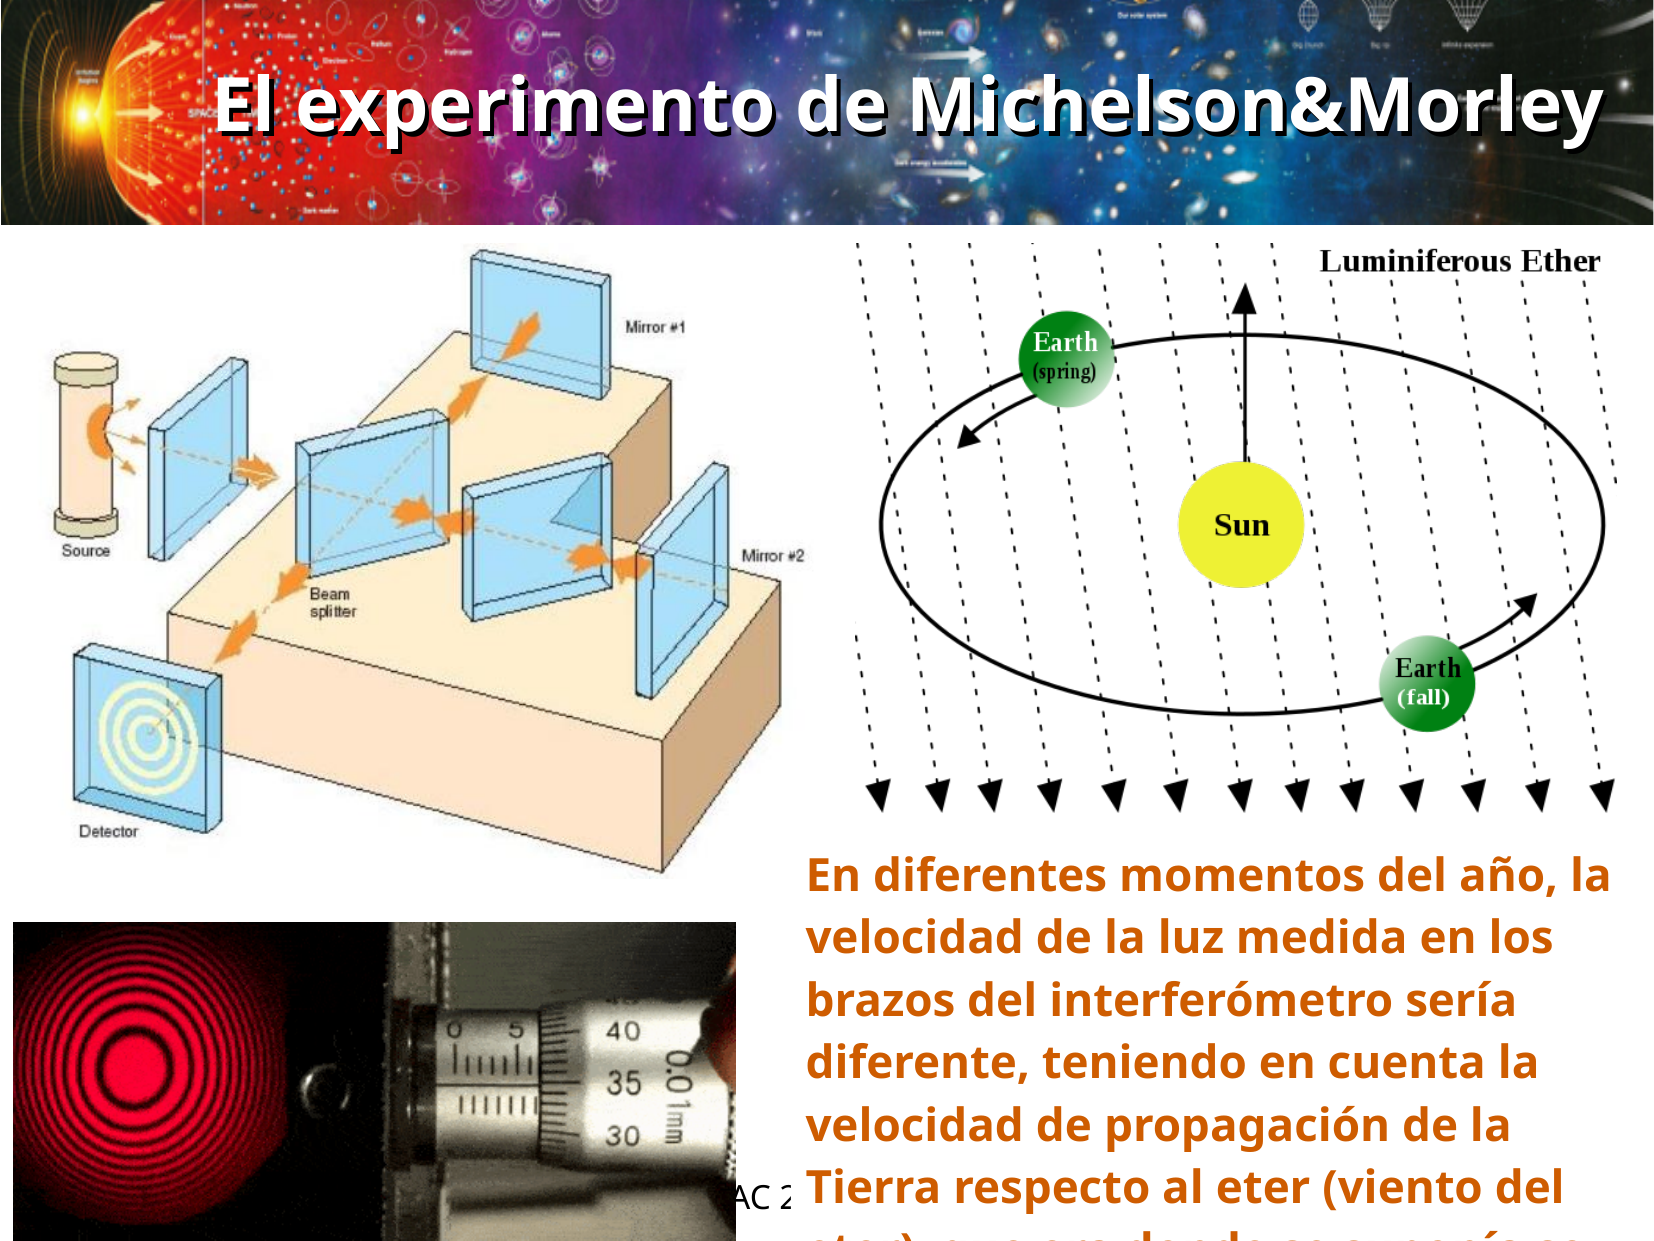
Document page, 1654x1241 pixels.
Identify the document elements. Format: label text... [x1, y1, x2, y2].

picture [1, 0, 1654, 225]
picture [13, 922, 736, 1241]
title El experimento de Michelson&Morley [45, 15, 1606, 191]
picture [18, 243, 1617, 879]
text_box En diferentes momentos del año, la velocidad de la luz medida en los brazos del interferómetro sería diferente, teniendo en cuenta la velocidad de propagación de la Tierra respecto al eter (viento del eter), que era donde se suponía se desplazaba la luz. [790, 834, 1632, 1240]
